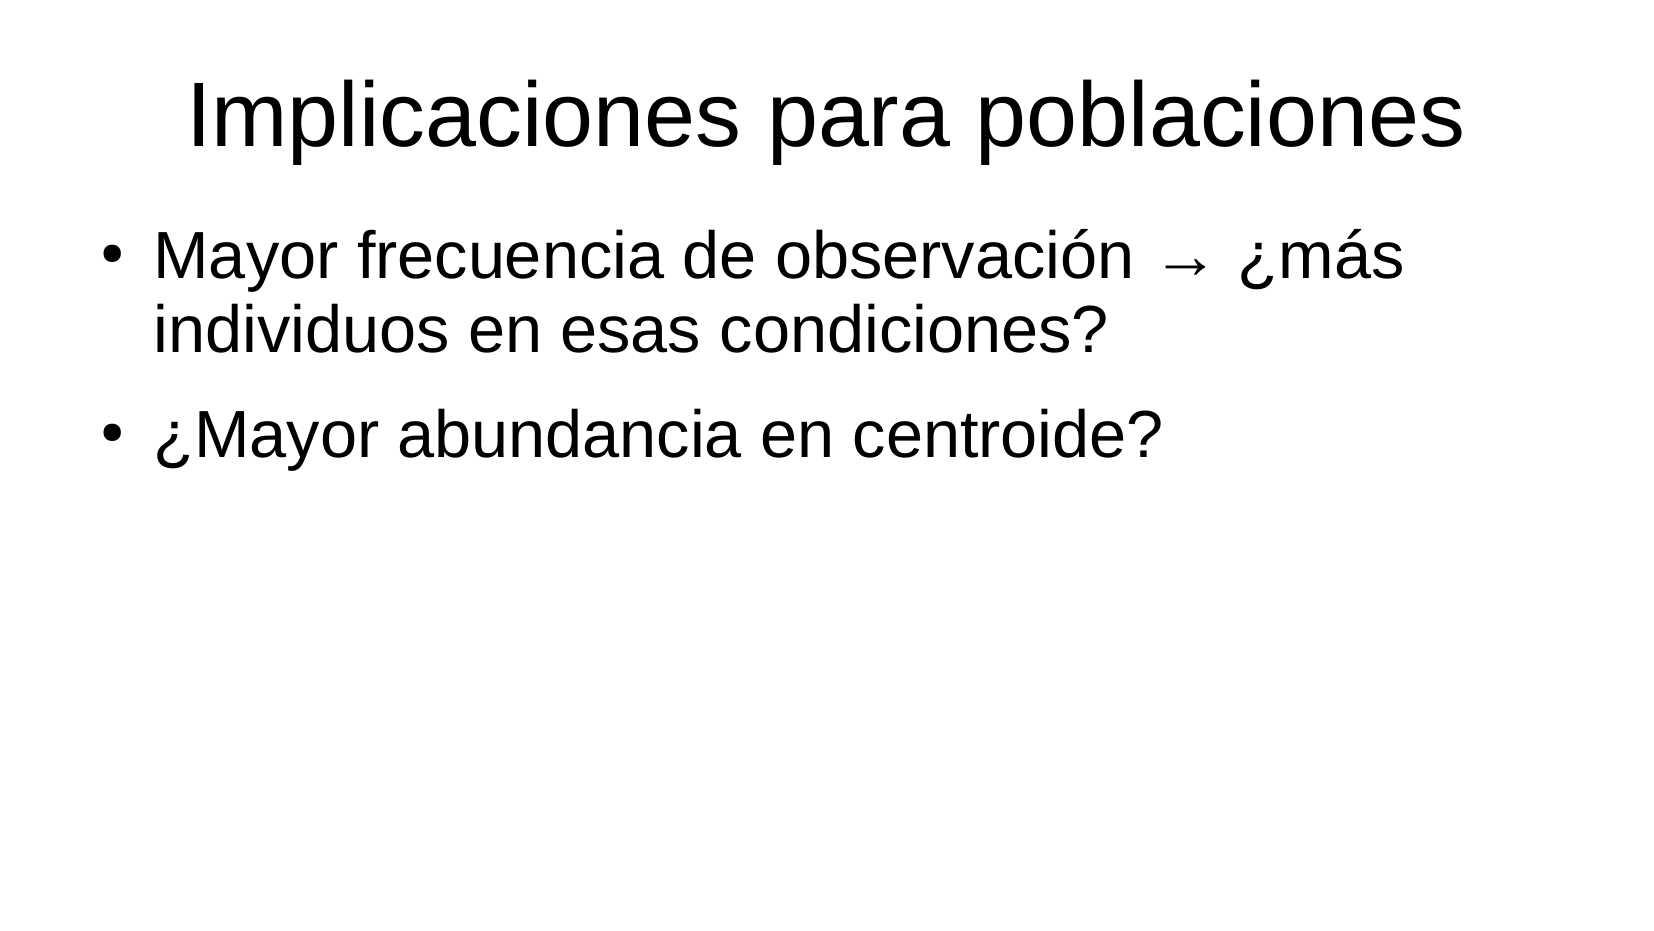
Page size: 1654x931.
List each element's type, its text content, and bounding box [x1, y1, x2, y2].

list Mayor frecuencia de observación → ¿más individuos en esas condiciones? ¿Mayor abundancia en centroide? [82, 217, 1571, 758]
title Implicaciones para poblaciones [82, 37, 1571, 193]
